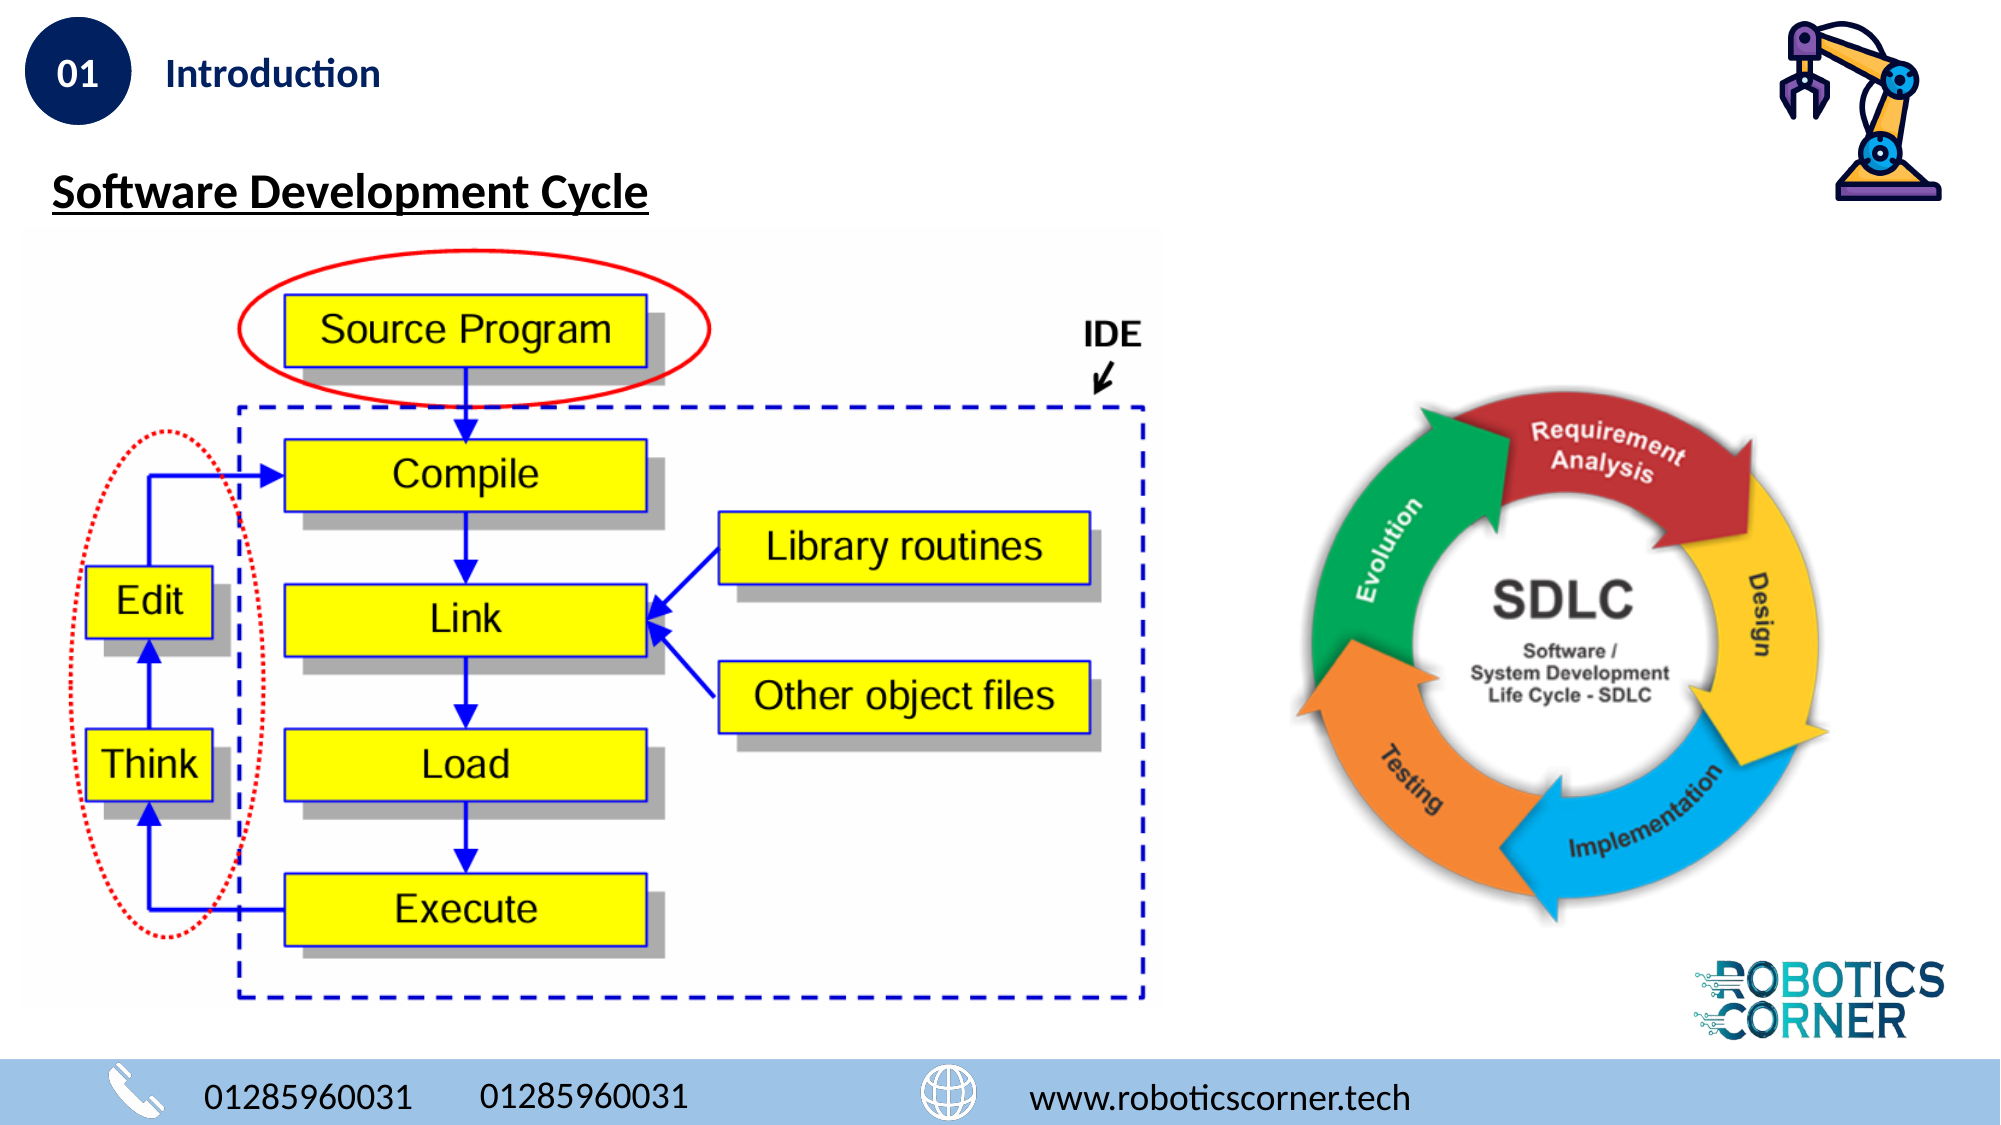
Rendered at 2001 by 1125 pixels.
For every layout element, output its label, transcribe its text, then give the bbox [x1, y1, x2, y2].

text_box [981, 1059, 2000, 1125]
text_box 01 [22, 14, 134, 128]
text_box [0, 1059, 915, 1125]
text_box 01285960031 [189, 1064, 495, 1125]
text_box Software Development Cycle [37, 150, 1156, 226]
picture [22, 226, 2000, 1059]
picture [915, 1059, 981, 1125]
picture [103, 1057, 170, 1124]
text_box www.roboticscorner.tech [1014, 1065, 1531, 1125]
text_box Introduction [150, 38, 710, 103]
text_box 01285960031 [465, 1063, 811, 1124]
picture [1771, 21, 1950, 201]
